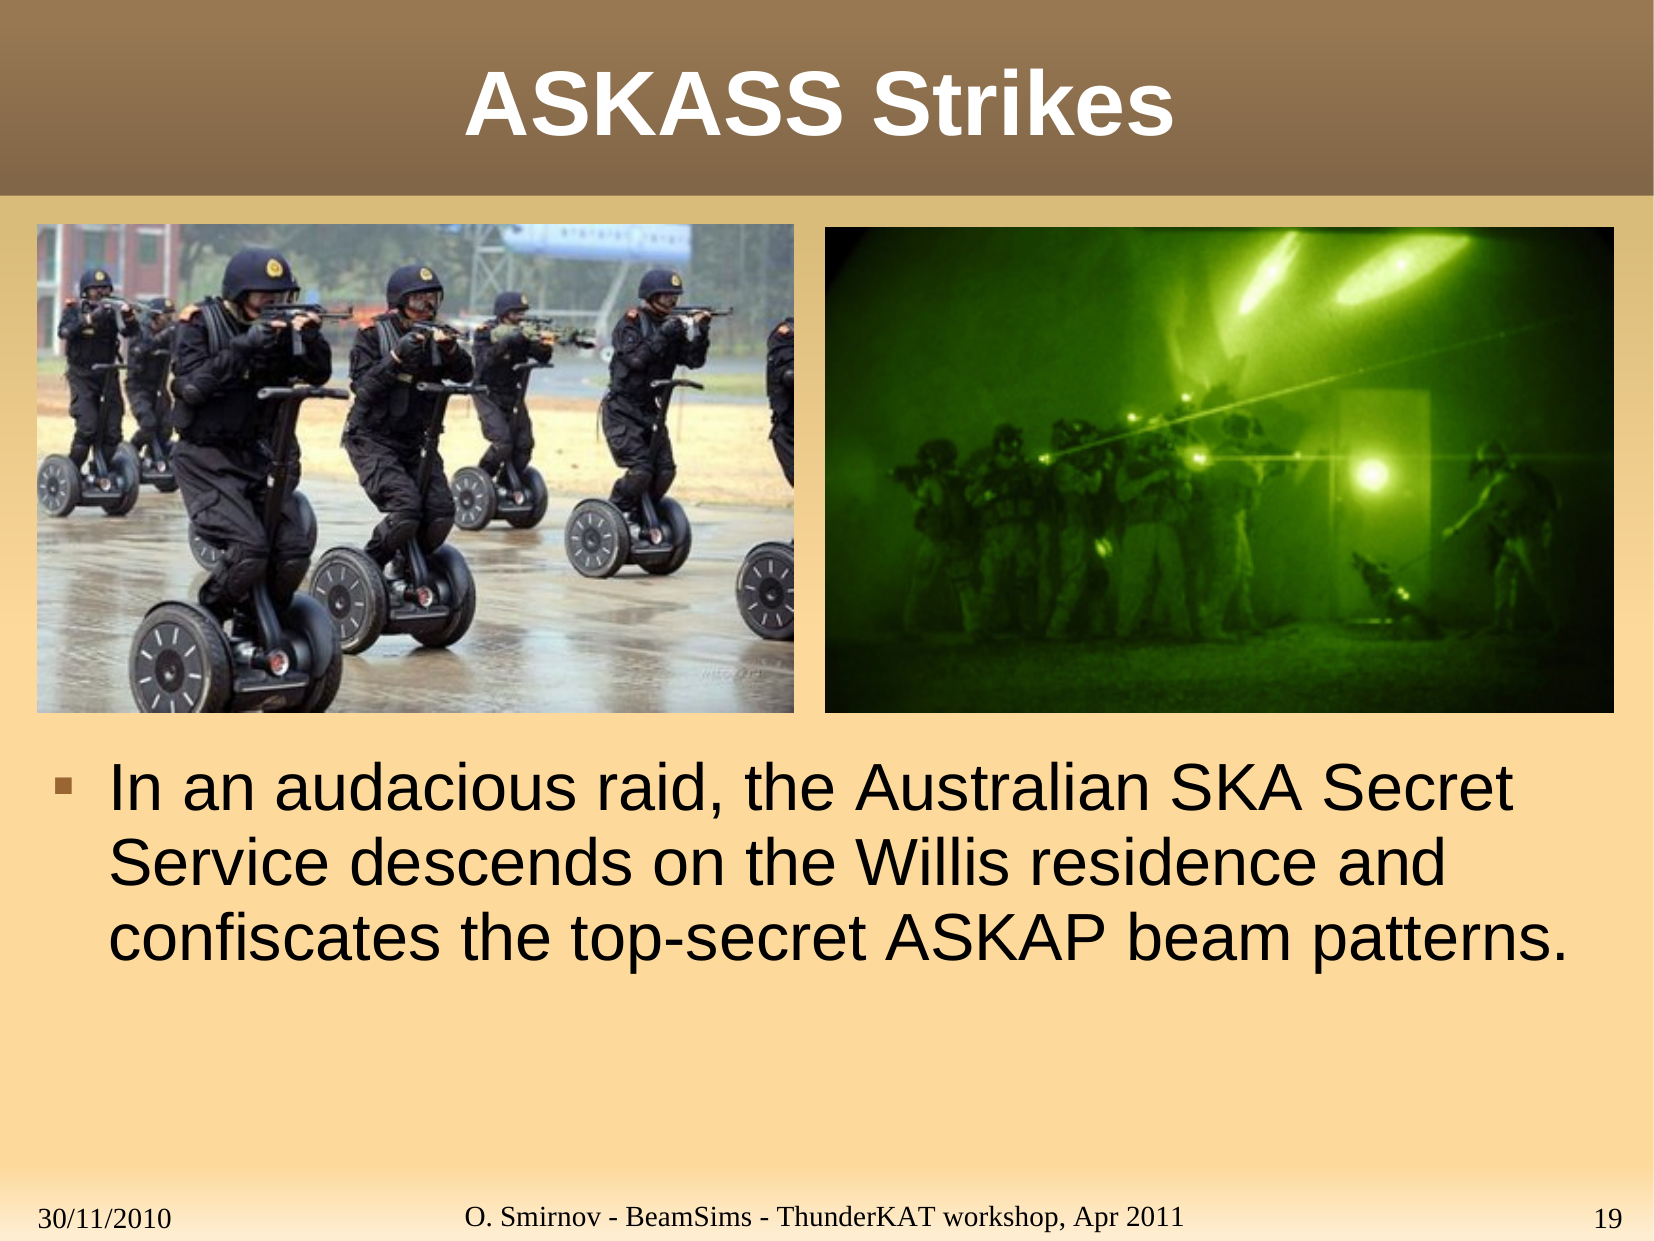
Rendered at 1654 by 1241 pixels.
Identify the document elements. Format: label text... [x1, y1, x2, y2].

picture [0, 0, 1654, 1241]
title ASKASS Strikes [76, 7, 1565, 200]
list In an audacious raid, the Australian SKA Secret Service descends on the Willis residence and confiscates the top-secret ASKAP beam patterns. [37, 750, 1601, 1163]
